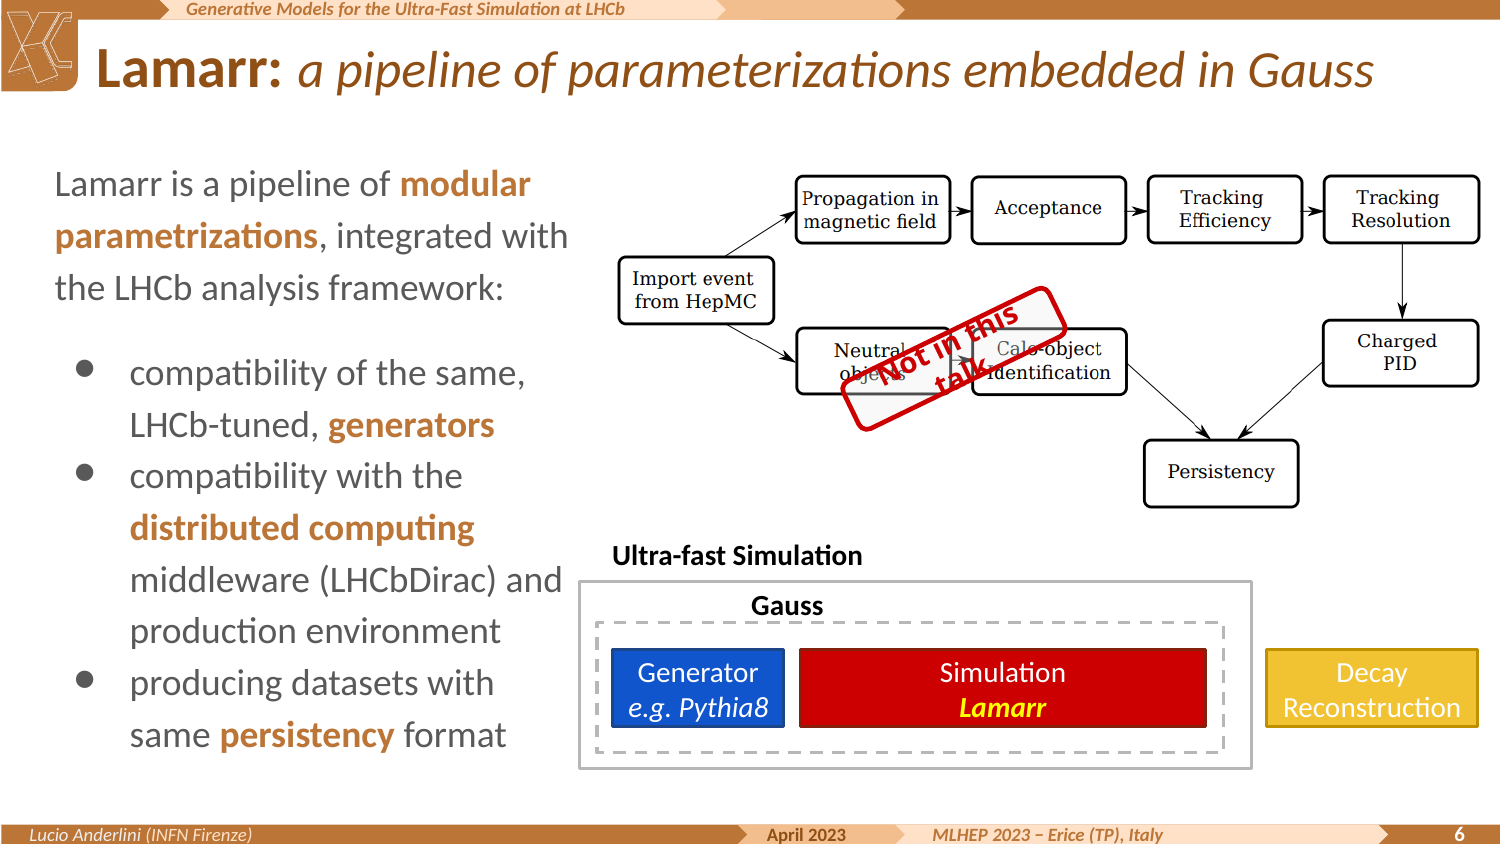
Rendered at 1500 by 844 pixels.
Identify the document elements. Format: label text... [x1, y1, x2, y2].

text_box Generator e.g. Pythia8 [612, 649, 784, 727]
slide_number <number> [1389, 801, 1480, 844]
list Lamarr is a pipeline of modular parametrizations, integrated with the LHCb analysis framework: compatibility of the same, LHCb-tuned, generators compatibility with the distributed computing middleware (LHCbDirac) and production environment producing datasets with same persistency format [39, 137, 590, 771]
text_box Decay Reconstruction [1266, 649, 1478, 727]
text_box Ultra-fast Simulation [596, 521, 927, 587]
text_box Simulation Lamarr [800, 649, 1206, 727]
text_box Gauss [736, 571, 881, 637]
text_box Not in this talk [842, 288, 1066, 430]
title Lamarr: a pipeline of parameterizations embedded in Gauss [81, 14, 1480, 109]
picture [611, 174, 1486, 514]
